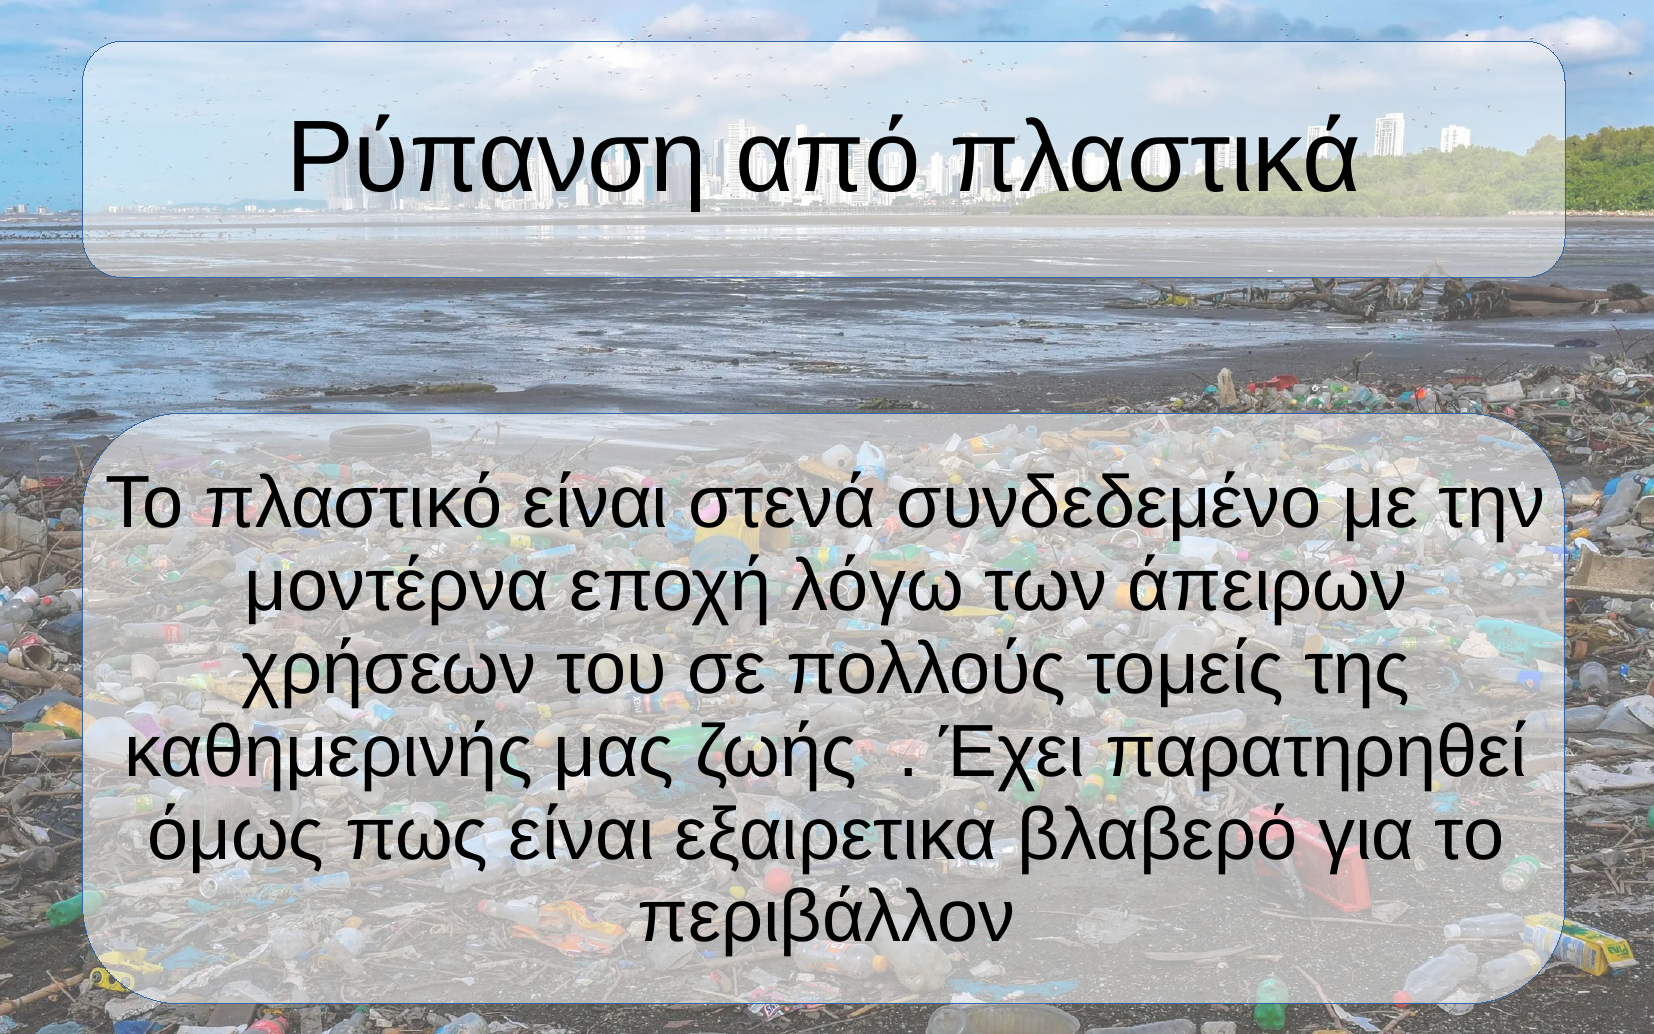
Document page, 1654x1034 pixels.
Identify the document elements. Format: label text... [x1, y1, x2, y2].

text_box [30, 226, 1558, 285]
title Ρύπανση από πλαστικά [82, 34, 1565, 278]
picture [0, 0, 1654, 1034]
subtitle Το πλαστικό είναι στενά συνδεδεμένο με την μοντέρνα εποχή λόγω των άπειρων χρήσεων του σε πολλούς τομείς της καθημερινής μας ζωής . Έχει παρατηρηθεί όμως πως είναι εξαιρετικα βλαβερό για το περιβάλλον [88, 413, 1565, 1006]
text_box [82, 479, 88, 938]
